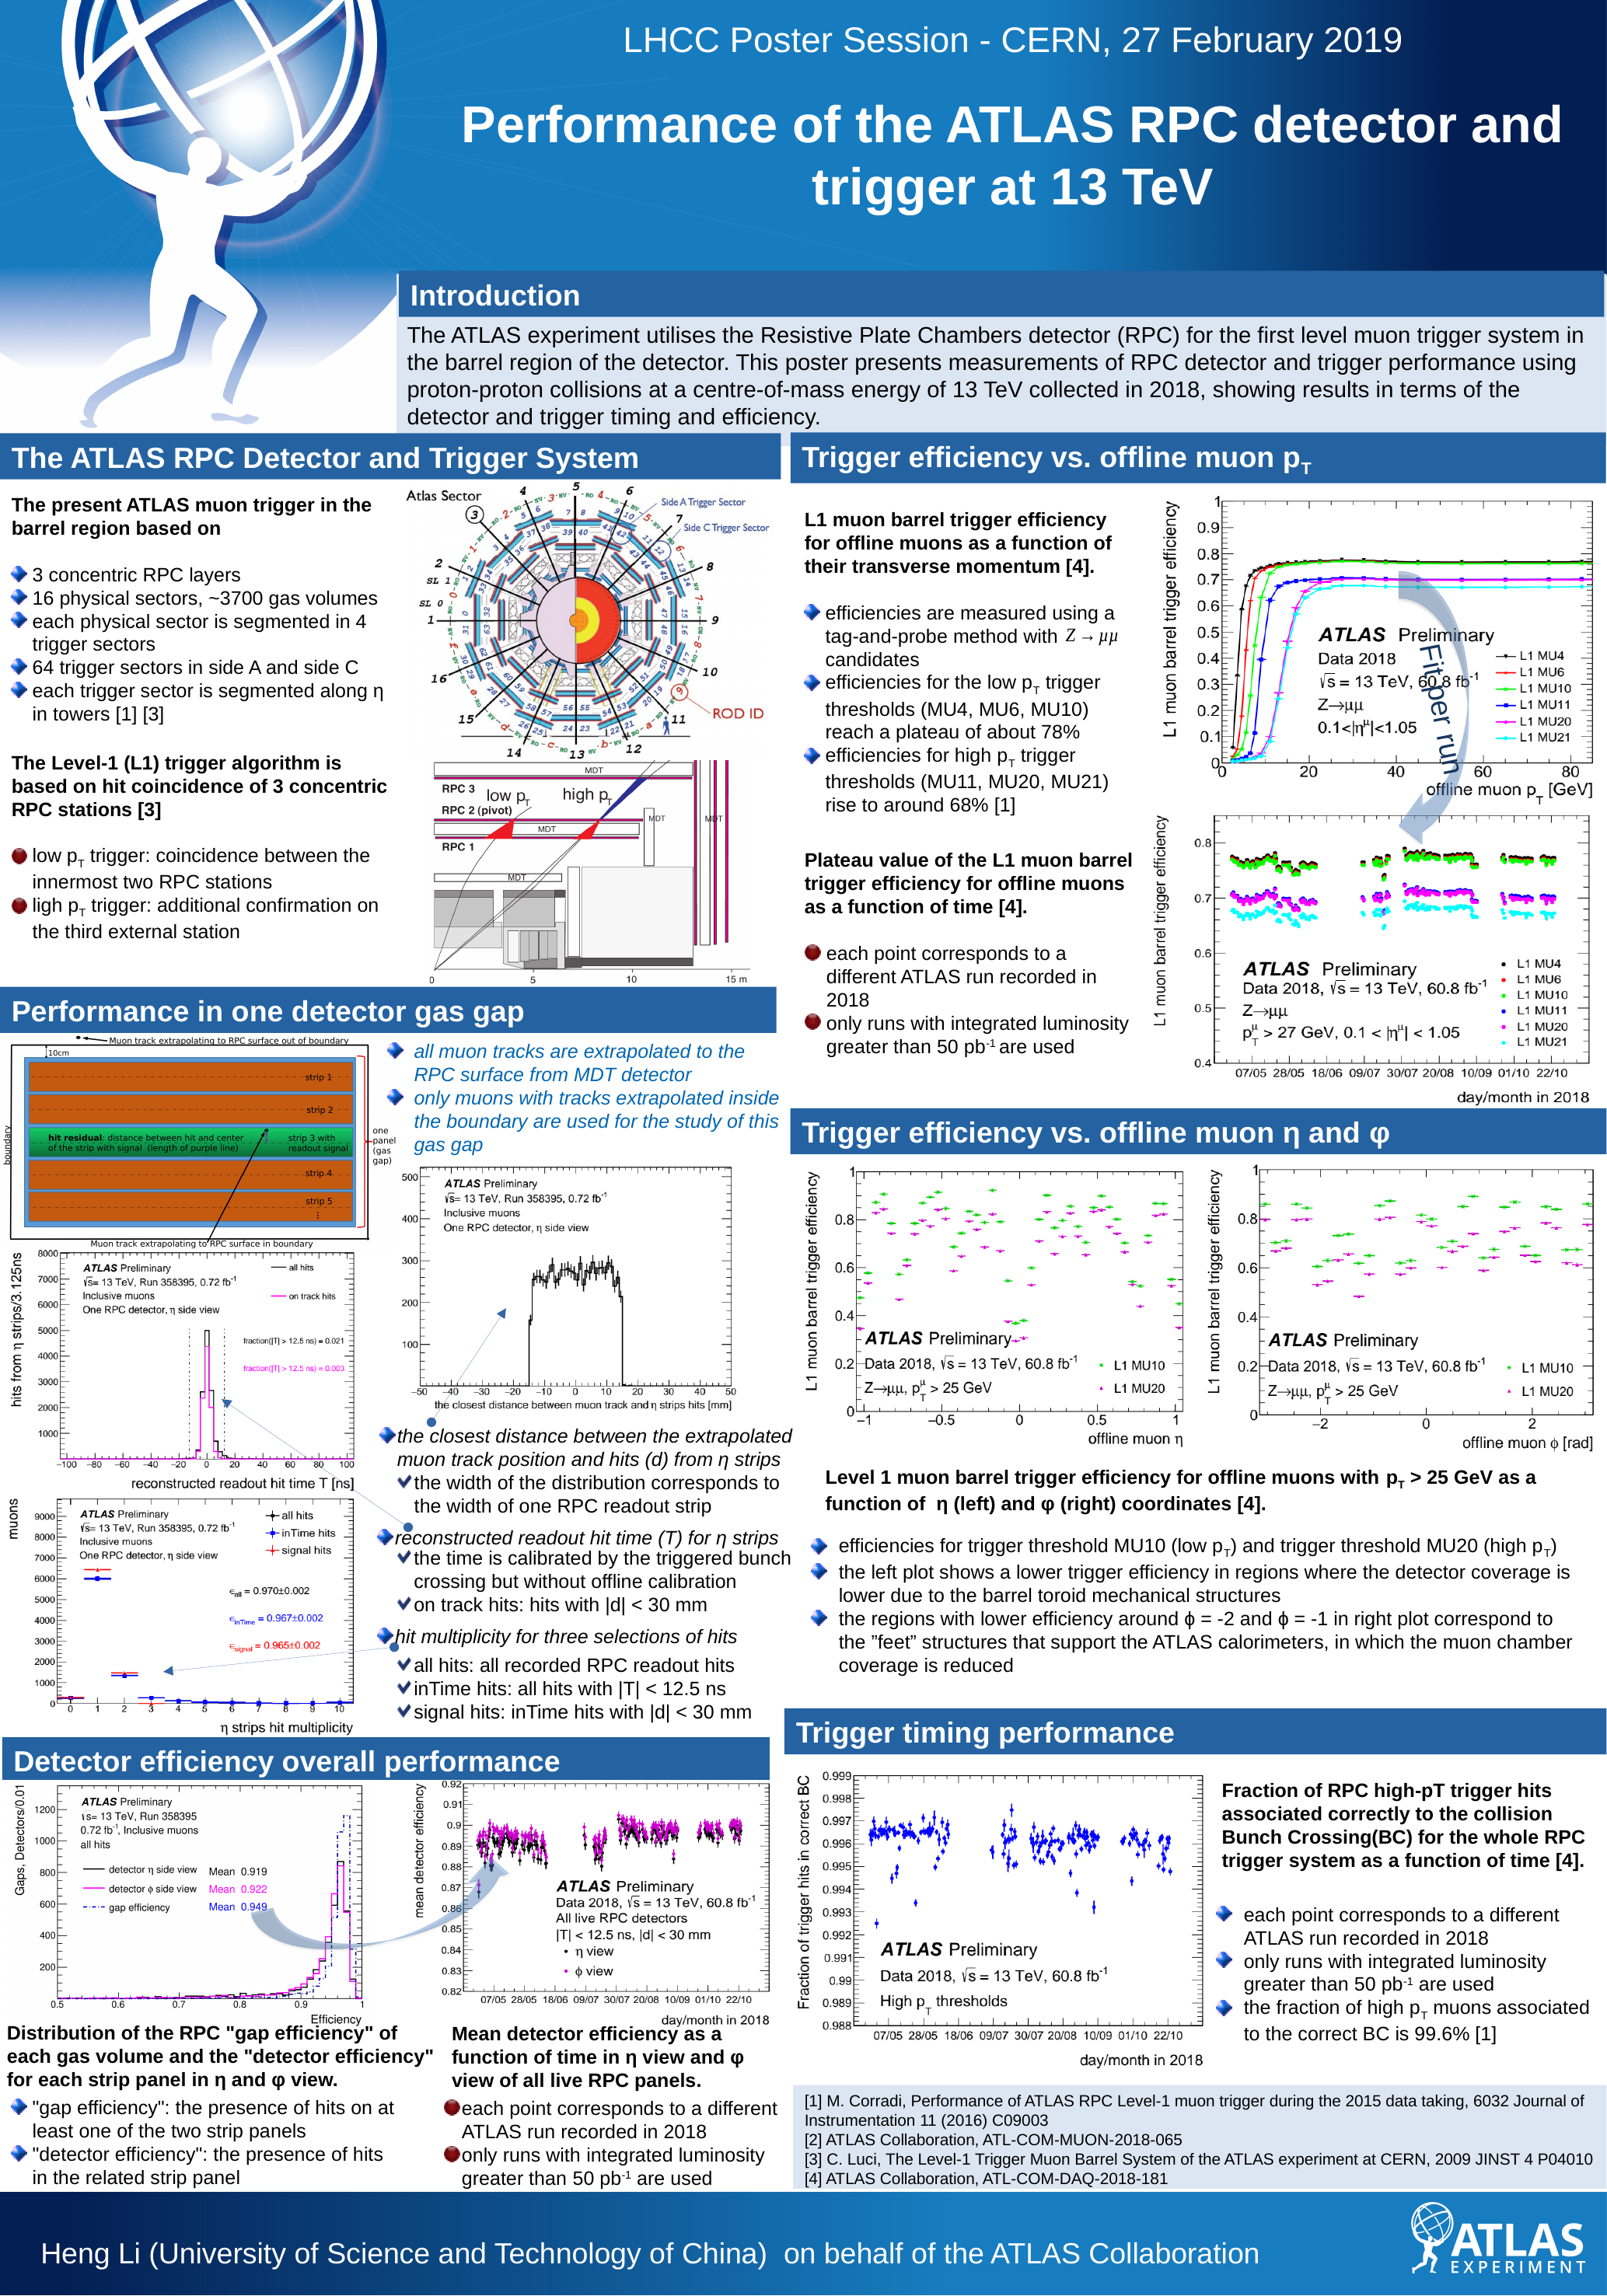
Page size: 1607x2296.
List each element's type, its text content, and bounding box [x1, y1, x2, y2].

picture [0, 2192, 1607, 2295]
picture [5, 1780, 373, 2015]
text_box Trigger efficiency vs. offline muon pT [790, 432, 1606, 483]
picture [811, 1563, 827, 1579]
text_box The ATLAS RPC Detector and Trigger System [0, 433, 781, 480]
picture [790, 1154, 1607, 1464]
text_box reconstructed readout hit time (T) for η strips [365, 1519, 802, 1558]
picture [379, 1427, 396, 1443]
text_box [781, 435, 790, 447]
picture [11, 2099, 27, 2115]
picture [377, 1628, 393, 1644]
picture [1135, 485, 1607, 1108]
text_box [1] M. Corradi, Performance of ATLAS RPC Level-1 muon trigger during the 2015 data taking, 6032 Journal of Instrumentation 11 (2016) C09003 [2] ATLAS Collaboration, ATL-COM-MUON-2018-065 [3] C. Luci, The Level-1 Trigger Muon Barrel System of the ATLAS experiment at CERN, 2009 JINST 4 P04010 [4] ATLAS Collaboration, ATL-COM-DAQ-2018-181 [793, 2085, 1607, 2190]
text_box Trigger efficiency vs. offline muon η and φ [790, 1108, 1607, 1154]
picture [11, 2145, 27, 2162]
picture [403, 480, 773, 986]
text_box Detector efficiency overall performance [2, 1737, 770, 1780]
text_box L1 muon barrel trigger efficiency for offline muons as a function of their transverse momentum [4]. efficiencies are measured using a tag-and-probe method with candidates efficiencies for the low pT trigger thresholds (MU4, MU6, MU10) reach a plateau of about 78% efficiencies for high pT trigger thresholds (MU11, MU20, MU21) rise to around 68% [1] [793, 501, 1143, 618]
text_box Fit per run [1406, 628, 1483, 800]
text_box Distribution of the RPC "gap efficiency" of each gas volume and the "detector efficiency" for each strip panel in η and φ view. [0, 2015, 450, 2113]
text_box the width of the distribution corresponds to the width of one RPC readout strip [385, 1464, 798, 1519]
picture [11, 682, 27, 698]
chart [1061, 625, 1124, 647]
text_box each point corresponds to a different ATLAS run recorded in 2018 only runs with integrated luminosity greater than 50 pb-1 are used [432, 2089, 809, 2189]
text_box Fraction of RPC high-pT trigger hits associated correctly to the collision Bunch Crossing(BC) for the whole RPC trigger system as a function of time [4]. [1210, 1772, 1607, 1893]
picture [12, 898, 27, 914]
picture [2, 1035, 774, 1737]
text_box all muon tracks are extrapolated to the RPC surface from MDT detector only muons with tracks extrapolated inside the boundary are used for the study of this gas gap [376, 1033, 793, 1153]
text_box all hits: all recorded RPC readout hits inTime hits: all hits with |T| < 12.5 ns signal hits: inTime hits with |d| < 30 mm [385, 1647, 770, 1728]
picture [397, 1656, 412, 1673]
text_box the closest distance between the extrapolated muon track position and hits (d) from η strips [368, 1418, 816, 1469]
text_box "gap efficiency": the presence of hits on at least one of the two strip panels "detector efficiency": the presence of hits in the related strip panel [0, 2089, 408, 2188]
text_box Heng Li (University of Science and Technology of China) on behalf of the ATLAS Collaboration [40, 2231, 1362, 2296]
text_box Performance in one detector gas gap [0, 986, 777, 1033]
text_box LHCC Poster Session - CERN, 27 February 2019 [611, 11, 1531, 66]
text_box Performance of the ATLAS RPC detector and trigger at 13 TeV [424, 20, 1603, 285]
text_box [1399, 793, 1452, 844]
picture [444, 2146, 460, 2162]
picture [397, 1474, 413, 1490]
picture [804, 748, 820, 764]
text_box Introduction [399, 270, 1605, 315]
picture [805, 944, 821, 961]
picture [811, 1538, 827, 1555]
picture [397, 1596, 412, 1612]
picture [1216, 2000, 1232, 2016]
picture [444, 2099, 460, 2116]
picture [0, 0, 1607, 433]
picture [11, 612, 27, 628]
text_box The ATLAS experiment utilises the Resistive Plate Chambers detector (RPC) for the first level muon trigger system in the barrel region of the detector. This poster presents measurements of RPC detector and trigger performance using proton-proton collisions at a centre-of-mass energy of 13 TeV collected in 2018, showing results in terms of the detector and trigger timing and efficiency. [395, 315, 1606, 435]
picture [811, 1610, 827, 1626]
text_box [1399, 571, 1469, 713]
picture [11, 589, 27, 605]
picture [377, 1529, 393, 1545]
picture [11, 658, 27, 675]
text_box The present ATLAS muon trigger in the barrel region based on 3 concentric RPC layers 16 physical sectors, ~3700 gas volumes each physical sector is segmented in 4 trigger sectors 64 trigger sectors in side A and side C each trigger sector is segmented along η in towers [1] [3] [0, 486, 408, 548]
text_box Trigger timing performance [784, 1708, 1607, 1755]
text_box each point corresponds to a different ATLAS run recorded in 2018 only runs with integrated luminosity greater than 50 pb-1 are used the fraction of high pT muons associated to the correct BC is 99.6% [1] [1204, 1861, 1607, 2038]
picture [397, 1703, 412, 1719]
text_box Plateau value of the L1 muon barrel trigger efficiency for offline muons as a function of time [4]. each point corresponds to a different ATLAS run recorded in 2018 only runs with integrated luminosity greater than 50 pb-1 are used [793, 842, 1155, 958]
picture [11, 566, 27, 582]
picture [387, 1089, 403, 1105]
text_box hit multiplicity for three selections of hits [365, 1618, 774, 1652]
text_box The Level-1 (L1) trigger algorithm is based on hit coincidence of 3 concentric RPC stations [3] low pT trigger: coincidence between the innermost two RPC stations ligh pT trigger: additional confirmation on the third external station [0, 744, 408, 966]
picture [804, 675, 820, 691]
text_box [251, 1858, 509, 1949]
picture [401, 1760, 1224, 2076]
picture [804, 604, 820, 620]
picture [397, 1549, 412, 1565]
picture [397, 1680, 412, 1696]
picture [1216, 1906, 1232, 1921]
picture [12, 848, 27, 864]
text_box Level 1 muon barrel trigger efficiency for offline muons with pT > 25 GeV as a function of η (left) and φ (right) coordinates [4]. [813, 1459, 1551, 1527]
picture [387, 1042, 403, 1059]
text_box efficiencies for trigger threshold MU10 (low pT) and trigger threshold MU20 (high pT) the left plot shows a lower trigger efficiency in regions where the detector coverage is lower due to the barrel toroid mechanical structures the regions with lower efficiency around ϕ = -2 and ϕ = -1 in right plot correspond to the ”feet” structures that support the ATLAS calorimeters, in which the muon chamber coverage is reduced [799, 1527, 1595, 1673]
picture [805, 1014, 821, 1030]
picture [1216, 1952, 1232, 1968]
text_box the time is calibrated by the triggered bunch crossing but without offline calibration on track hits: hits with |d| < 30 mm [385, 1540, 805, 1619]
text_box Mean detector efficiency as a function of time in η view and φ view of all live RPC panels. [440, 2015, 802, 2089]
